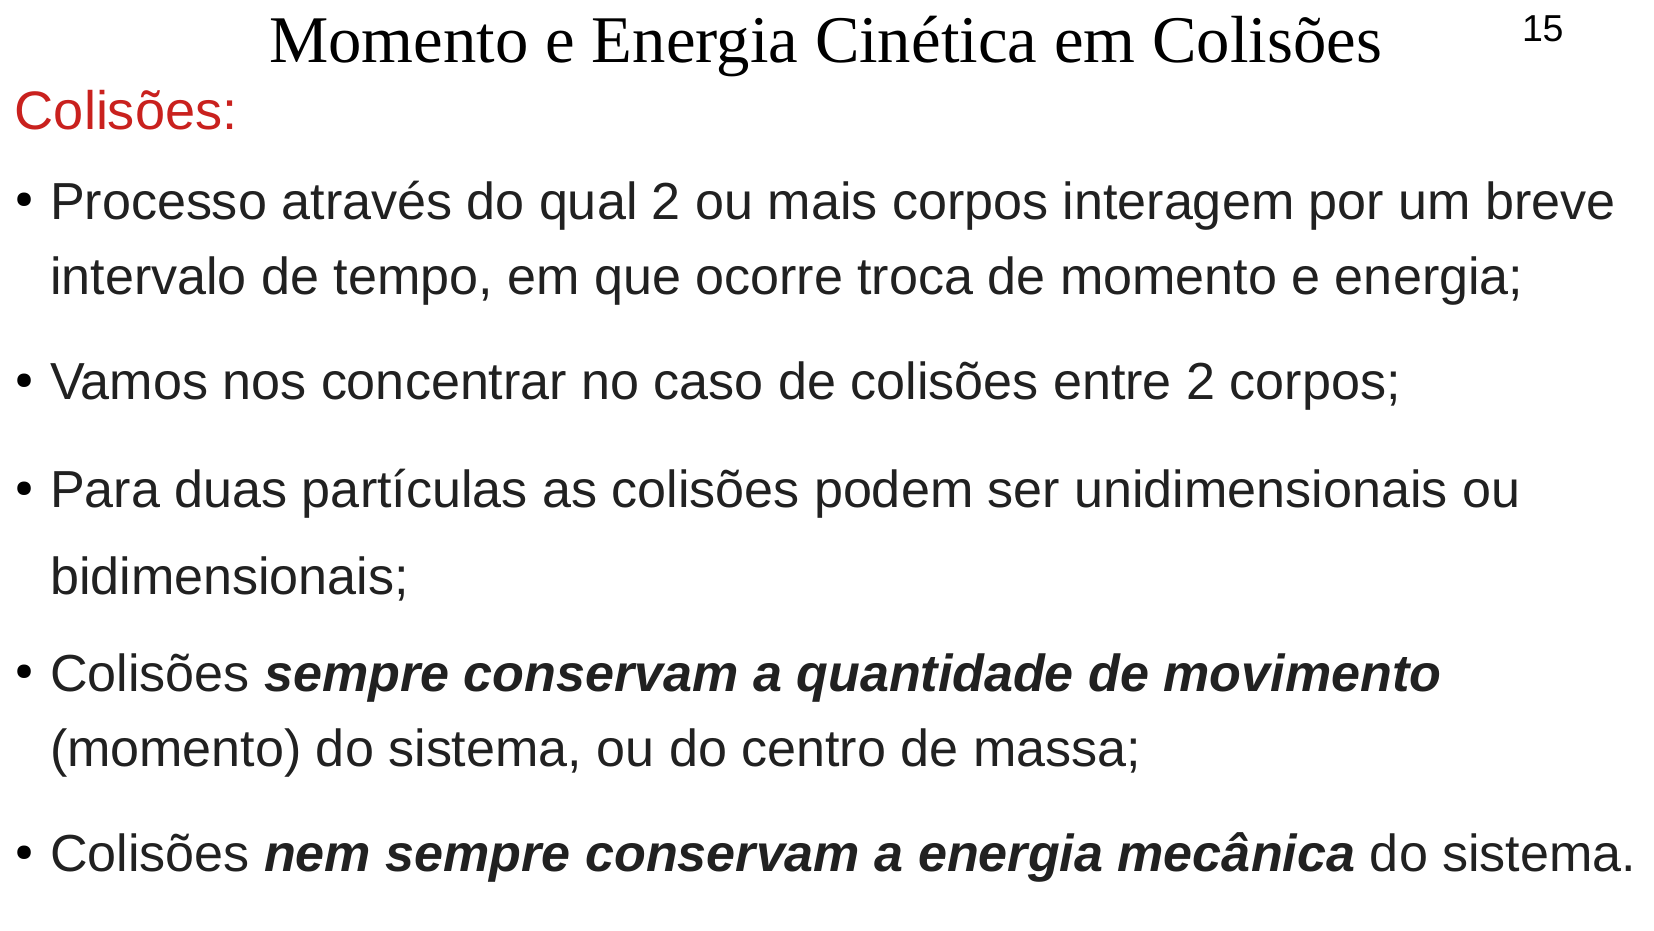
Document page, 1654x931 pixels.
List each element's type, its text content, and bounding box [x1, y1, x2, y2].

text_box Momento e Energia Cinética em Colisões [254, 0, 1400, 99]
text_box Colisões: Processo através do qual 2 ou mais corpos interagem por um breve intervalo de tempo, em que ocorre troca de momento e energia; Vamos nos concentrar no caso de colisões entre 2 corpos; Para duas partículas as colisões podem ser unidimensionais ou bidimensionais; Colisões sempre conservam a quantidade de movimento (momento) do sistema, ou do centro de massa; Colisões nem sempre conservam a energia mecânica do sistema. [0, 72, 1654, 891]
text_box <number> [1507, 0, 1654, 71]
